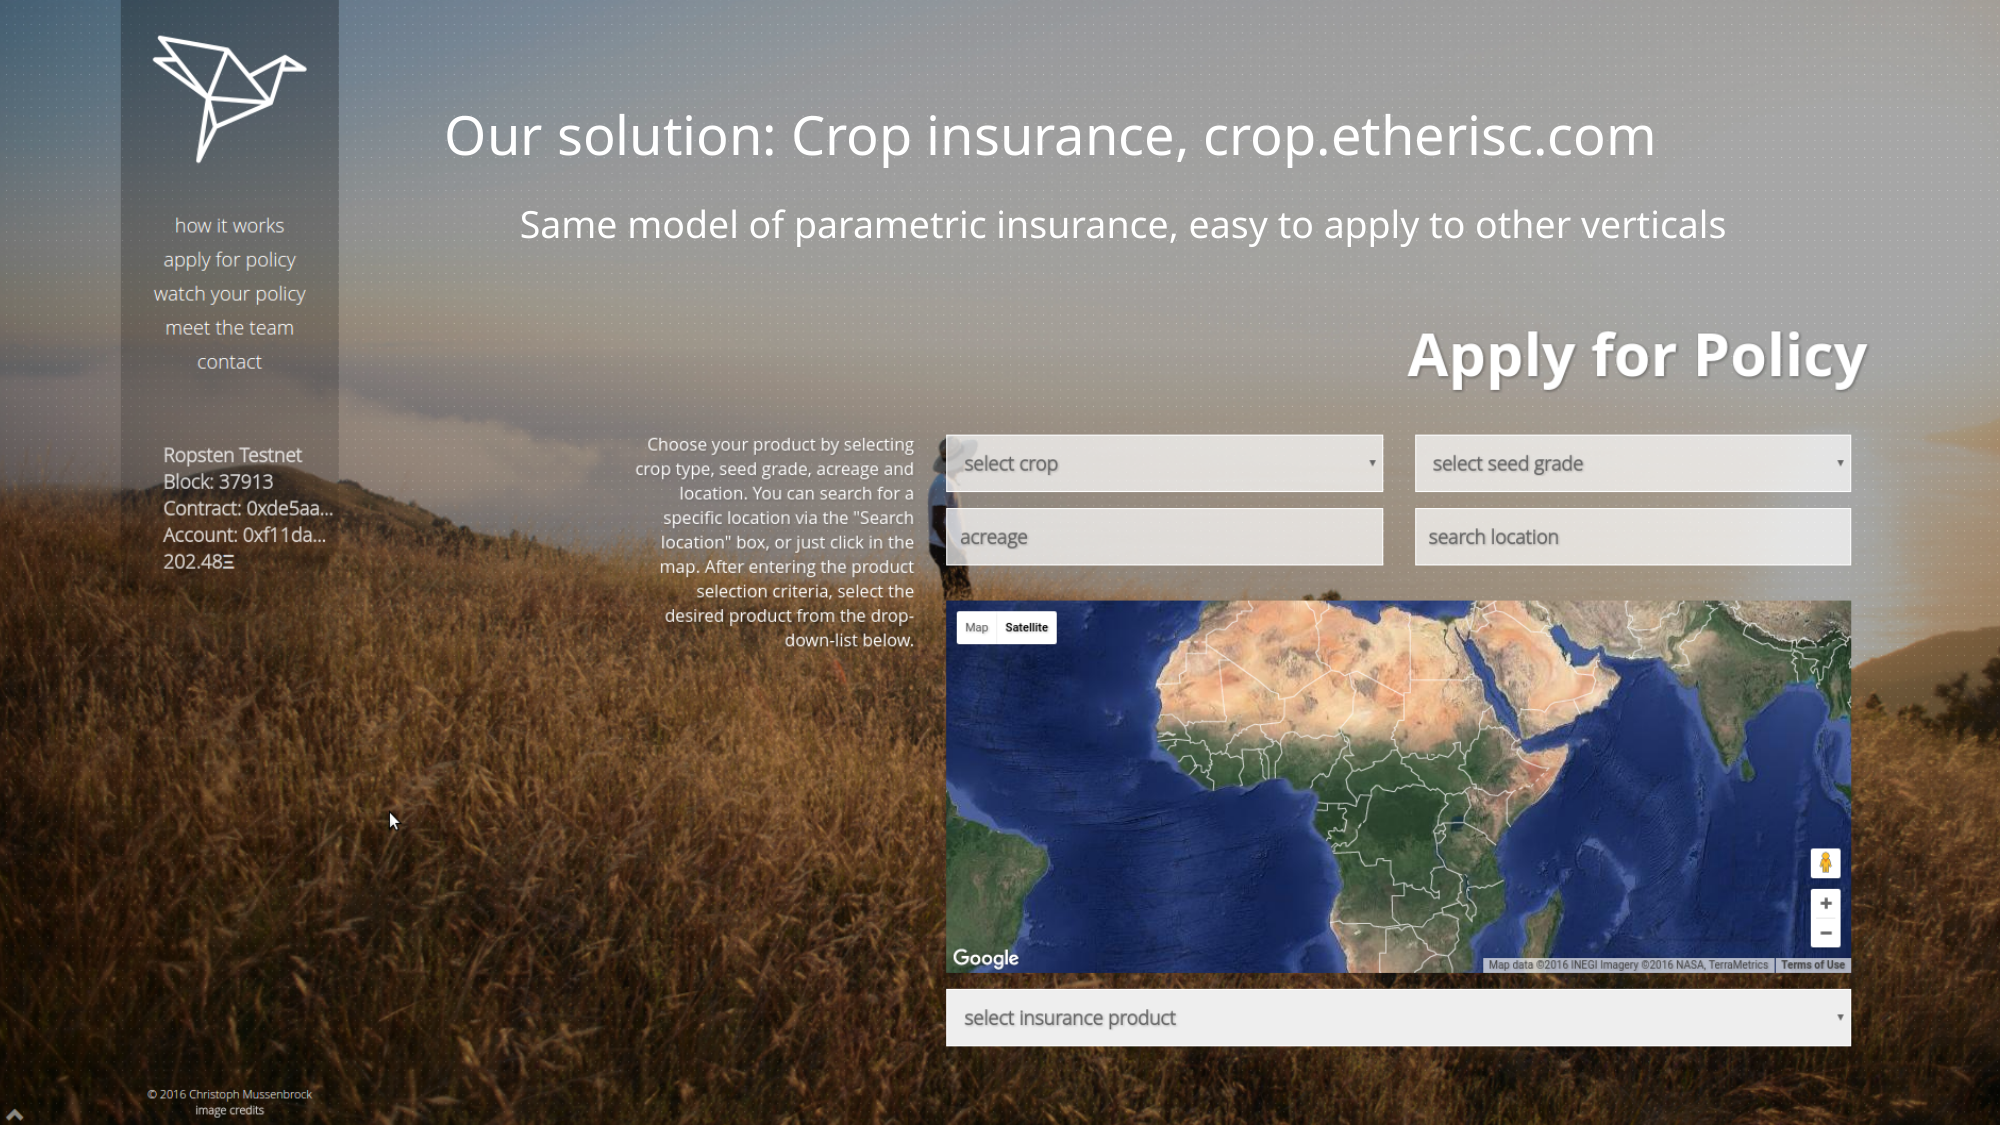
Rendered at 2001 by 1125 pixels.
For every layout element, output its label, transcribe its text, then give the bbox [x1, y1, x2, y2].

text_box Our solution: Crop insurance, crop.etherisc.com Same model of parametric insurance, easy to apply to other verticals [430, 90, 2000, 553]
picture [0, 0, 2000, 1125]
